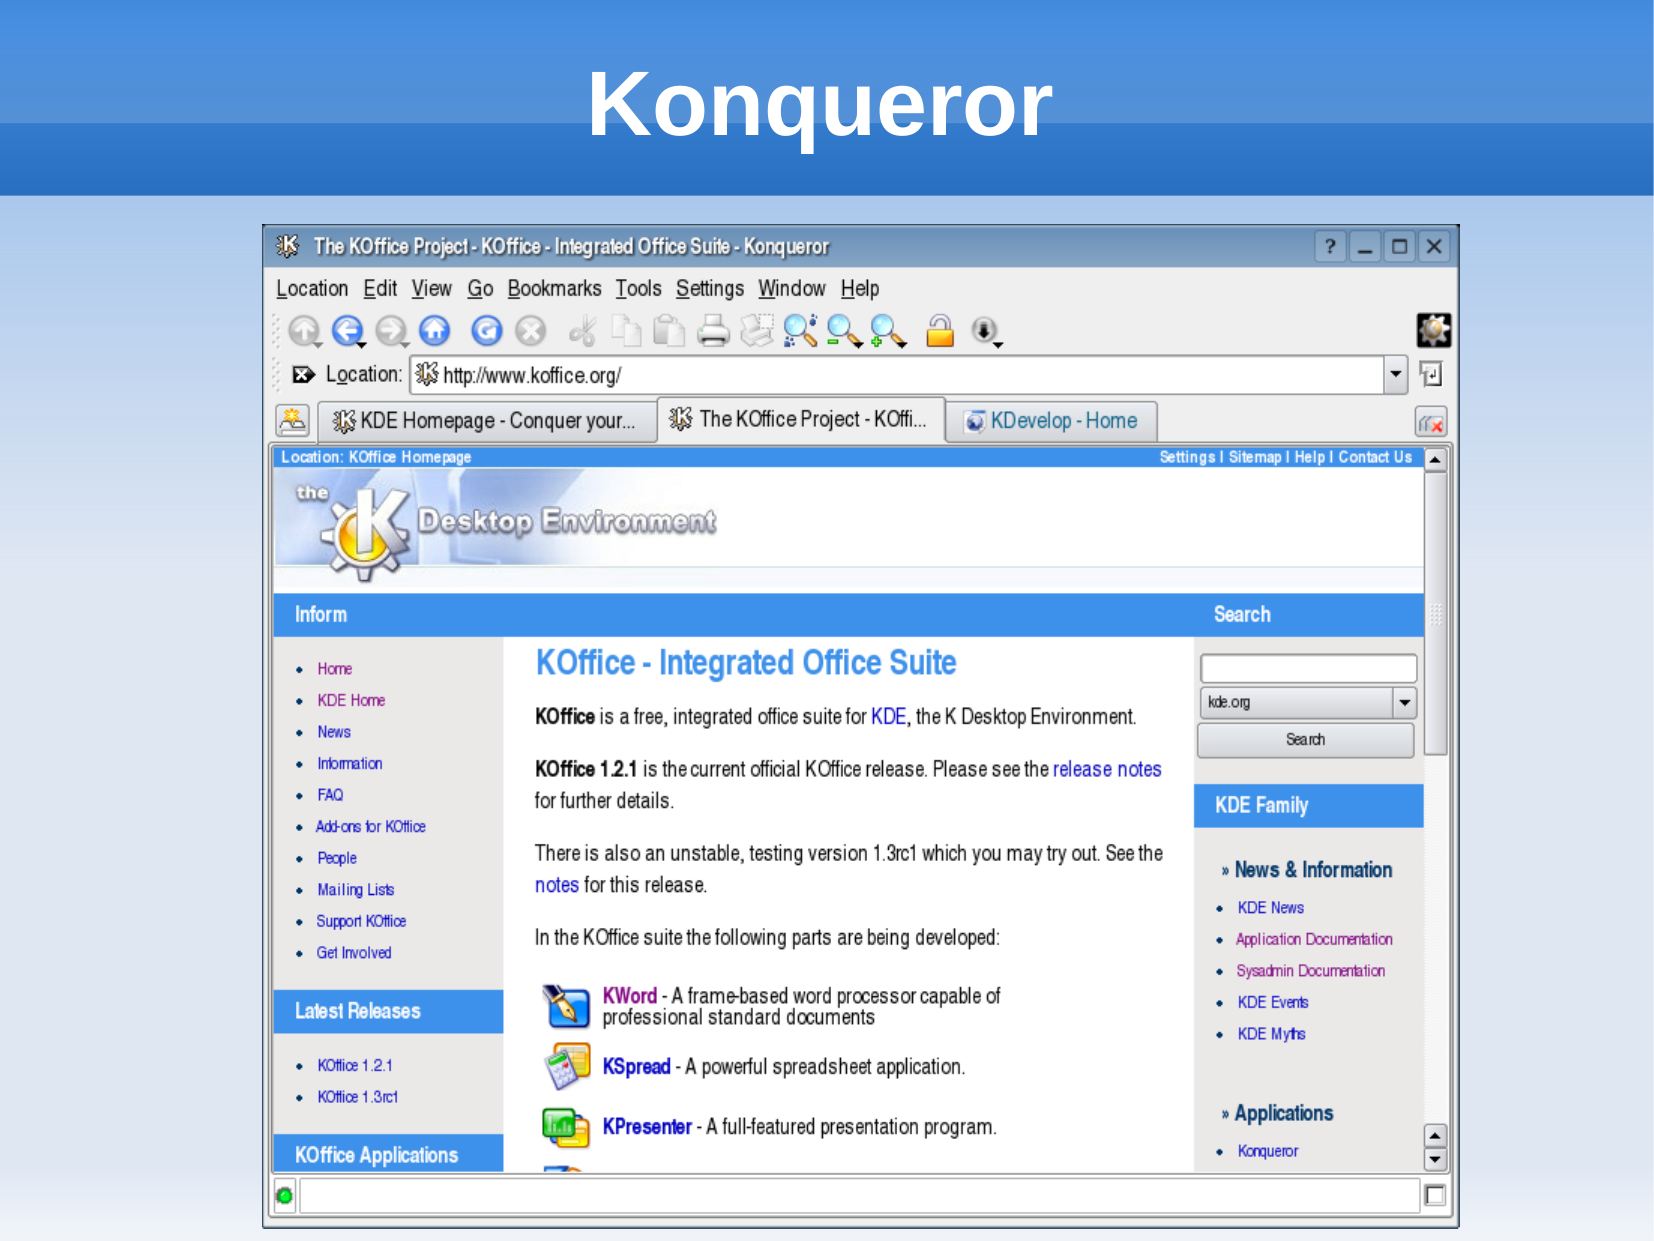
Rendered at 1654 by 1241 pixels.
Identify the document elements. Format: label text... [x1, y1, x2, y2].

title Konqueror [76, 7, 1565, 200]
picture [0, 0, 1654, 1241]
